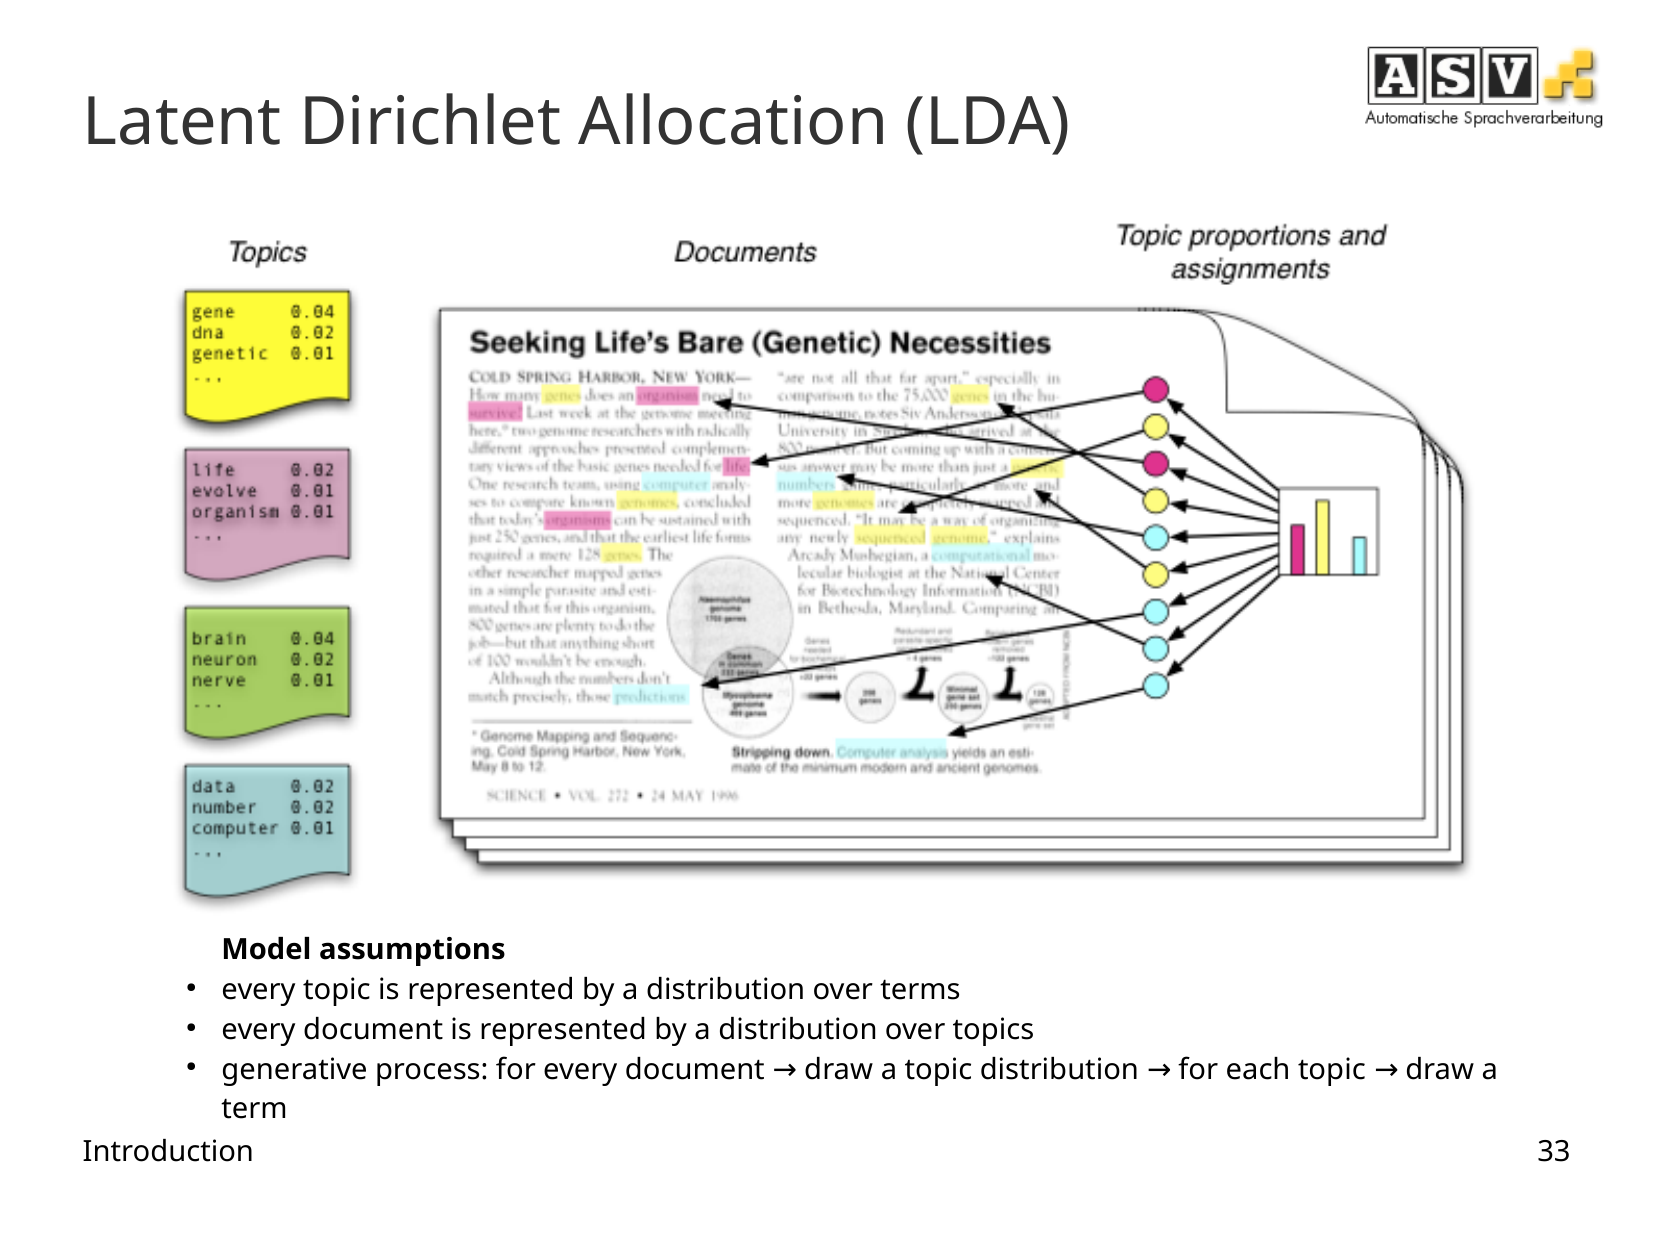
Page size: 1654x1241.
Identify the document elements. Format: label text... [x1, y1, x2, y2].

picture [1364, 43, 1605, 129]
title Latent Dirichlet Allocation (LDA) [82, 49, 1347, 189]
text_box Model assumptions every topic is represented by a distribution over terms every document is represented by a distribution over topics generative process: for every document → draw a topic distribution → for each topic → draw a term [171, 921, 1518, 1127]
picture [156, 210, 1489, 922]
